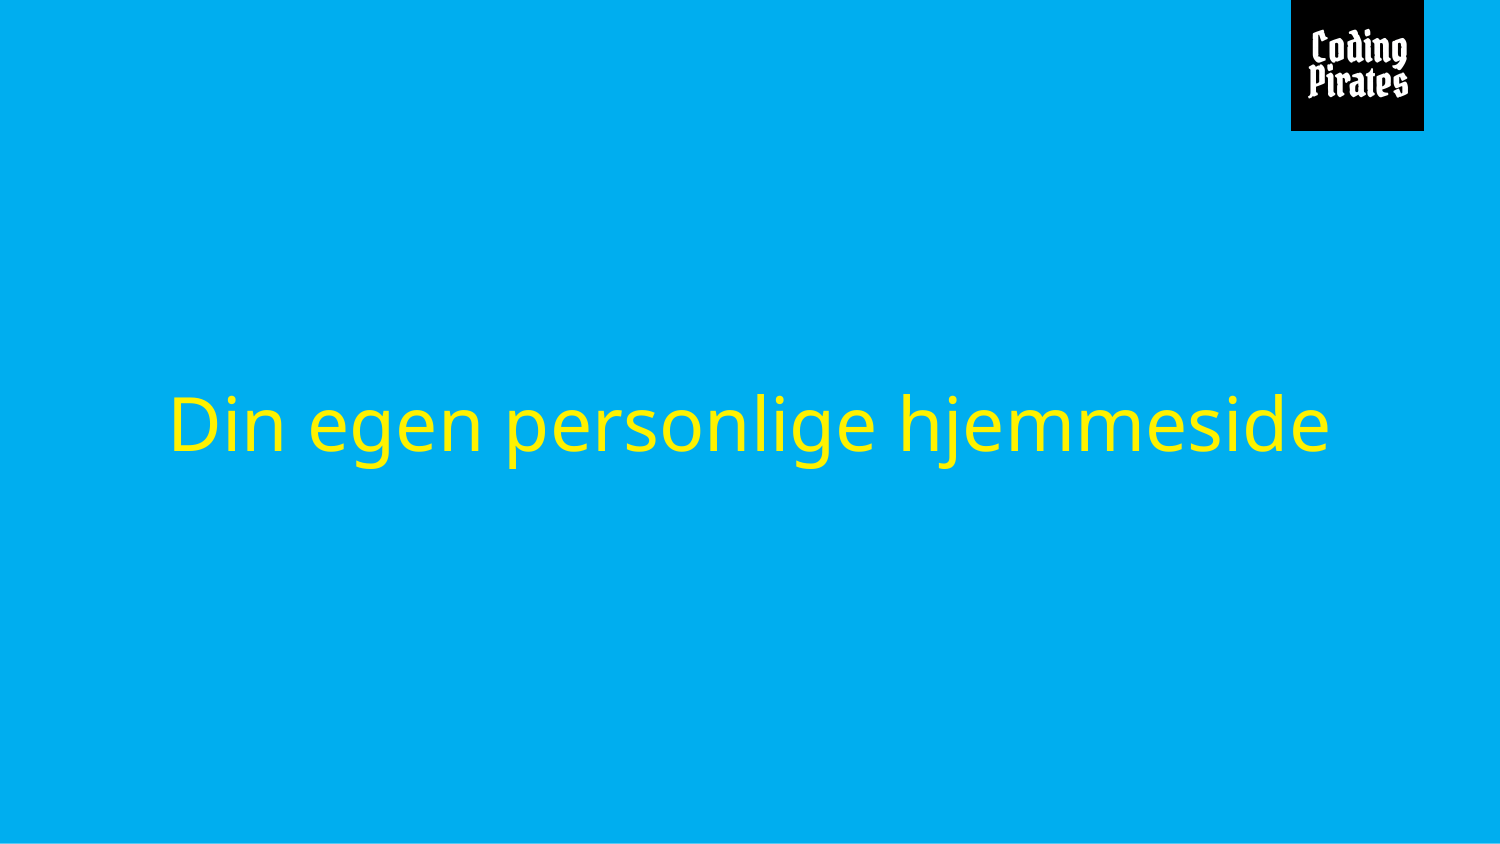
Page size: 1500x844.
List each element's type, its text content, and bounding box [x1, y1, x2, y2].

title Din egen personlige hjemmeside [51, 352, 1449, 491]
picture [1292, 0, 1423, 130]
